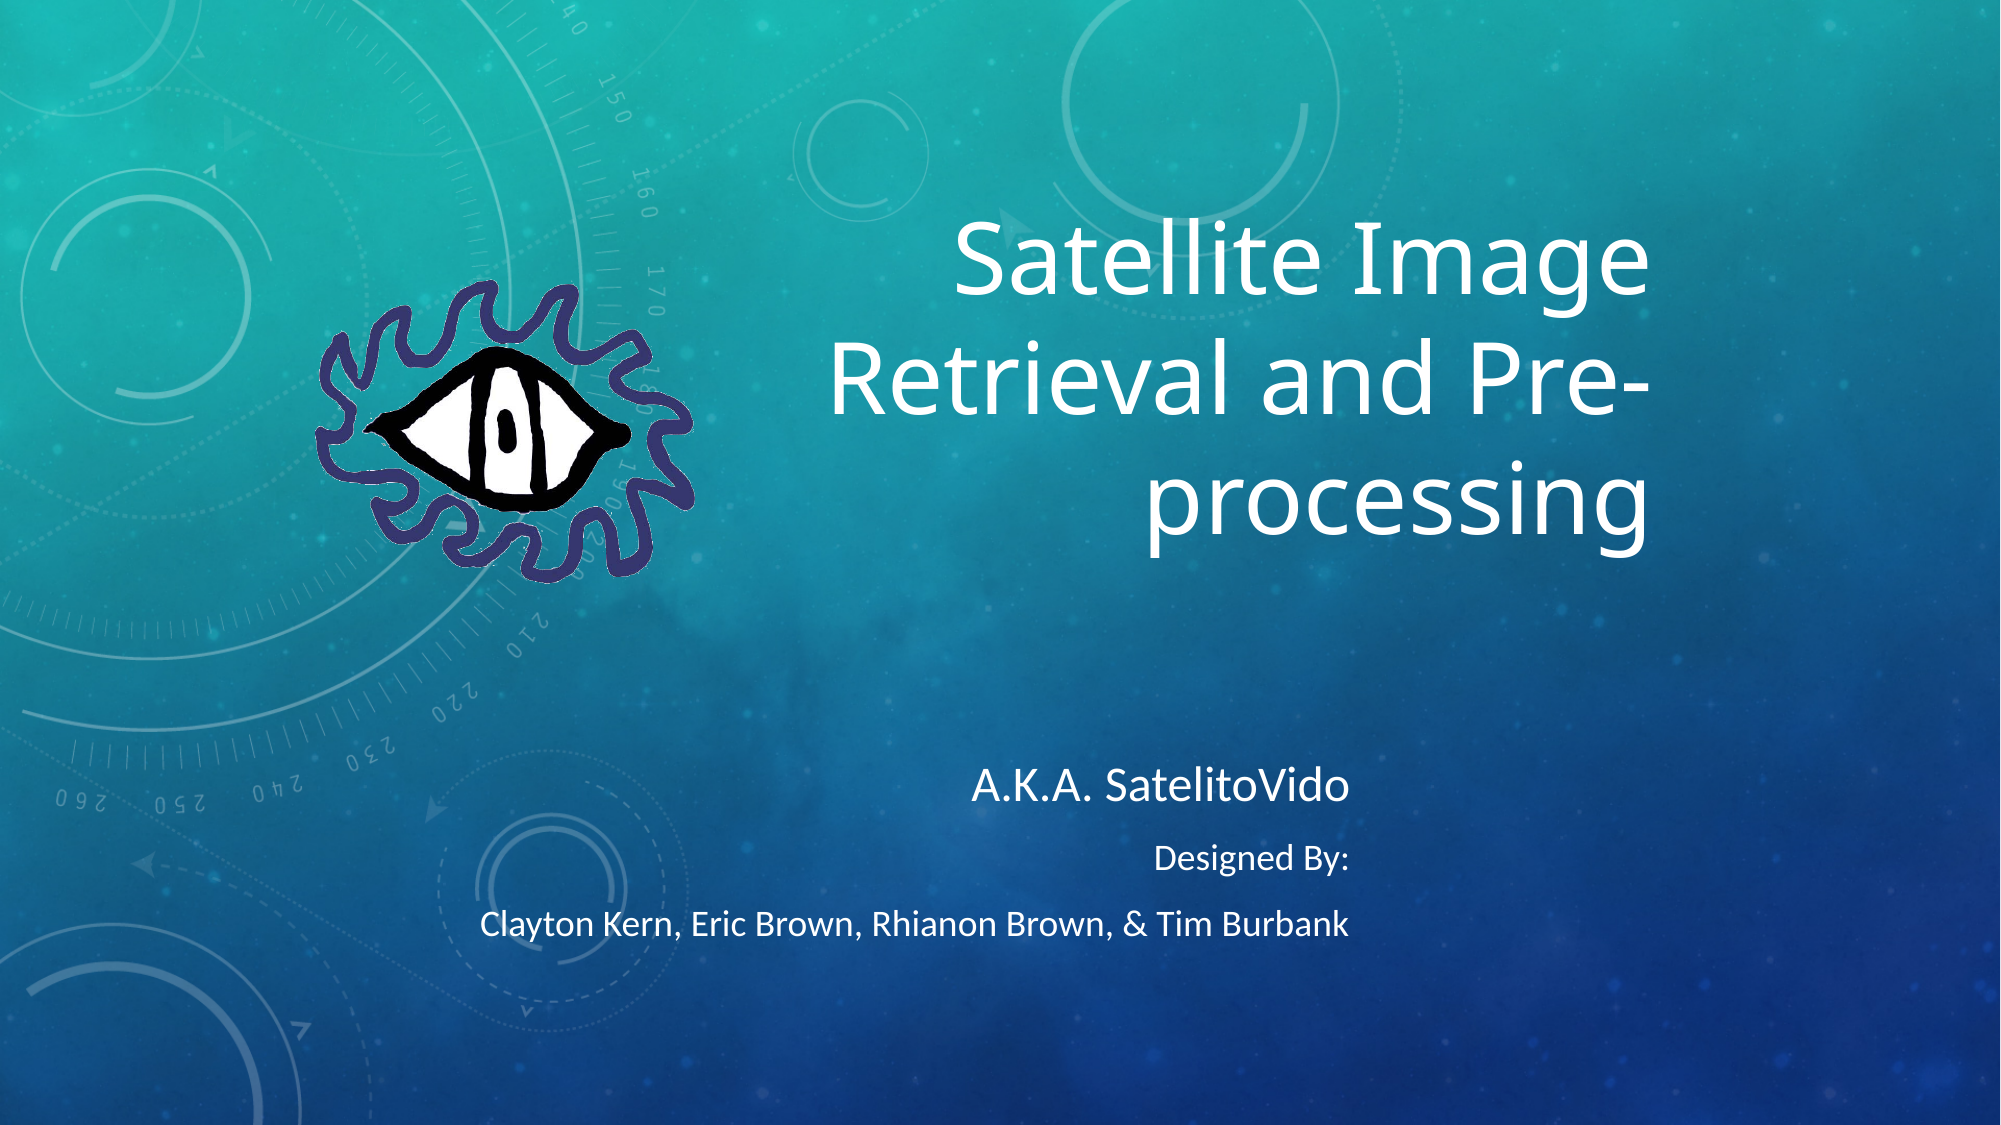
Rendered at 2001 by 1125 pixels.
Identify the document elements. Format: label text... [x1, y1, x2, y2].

title Satellite Image Retrieval and Pre-processing [810, 164, 1690, 563]
subtitle A.K.A. SatelitoVido Designed By: Clayton Kern, Eric Brown, Rhianon Brown, & Tim Burbank [465, 744, 1621, 976]
picture [0, 0, 2001, 1125]
